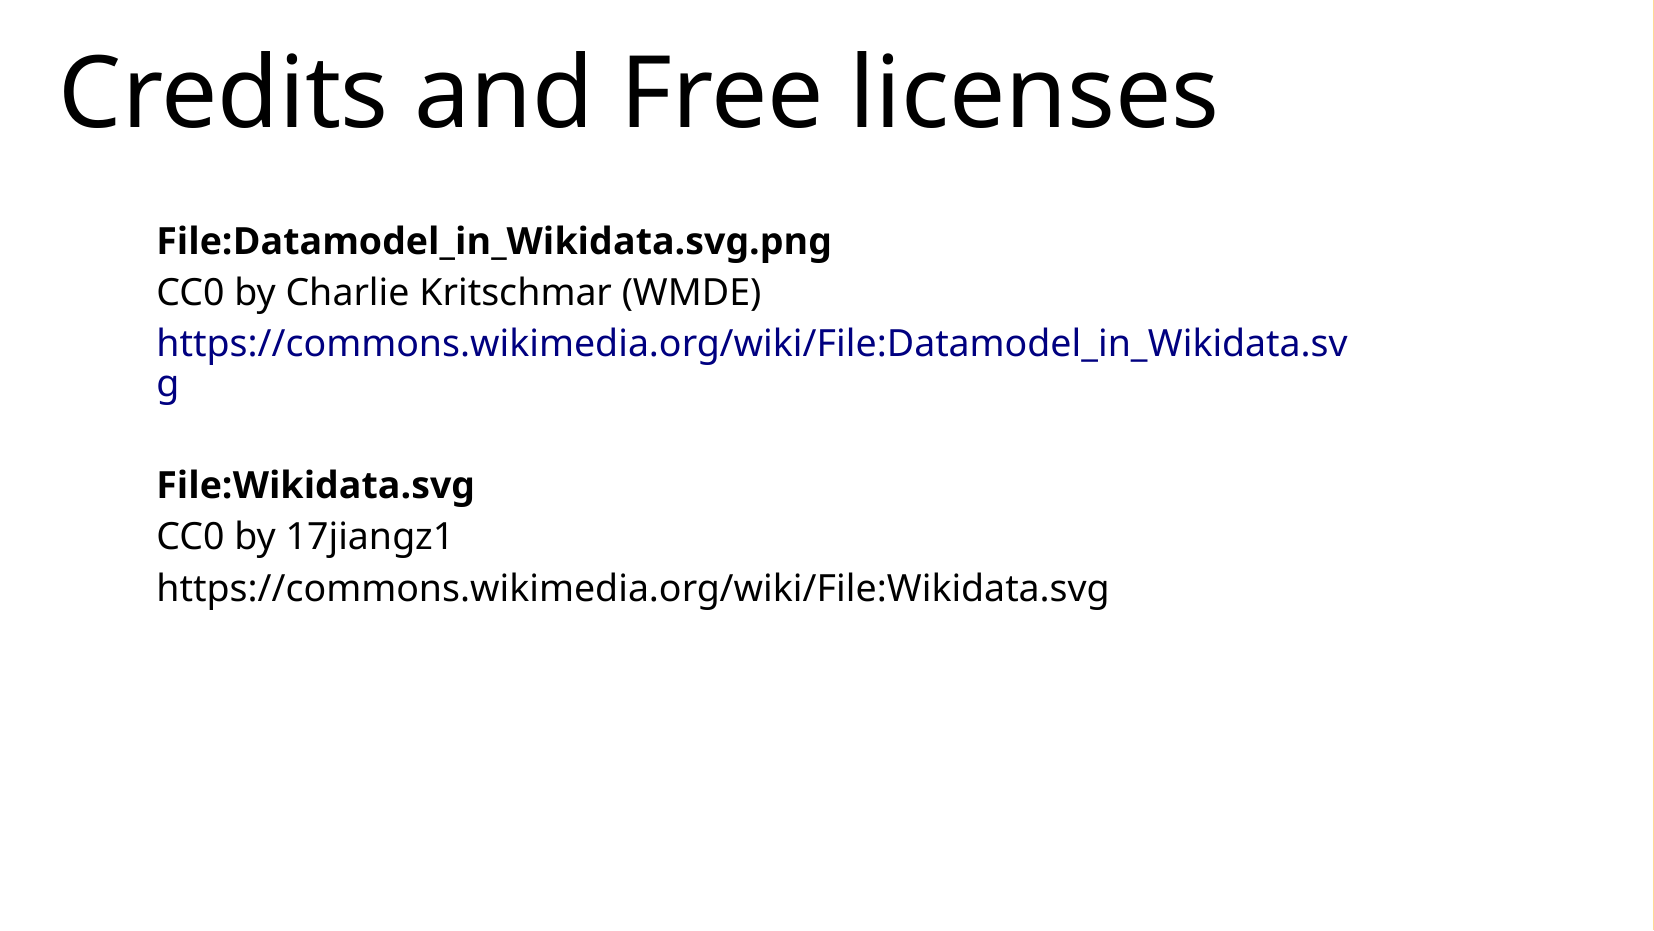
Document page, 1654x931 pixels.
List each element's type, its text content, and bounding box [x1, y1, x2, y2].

text_box File:Datamodel_in_Wikidata.svg.png CC0 by Charlie Kritschmar (WMDE) https://commons.wikimedia.org/wiki/File:Datamodel_in_Wikidata.svg File:Wikidata.svg CC0 by 17jiangz1 https://commons.wikimedia.org/wiki/File:Wikidata.svg [141, 259, 1381, 531]
text_box [0, 0, 1654, 931]
text_box [240, 531, 252, 547]
text_box [208, 531, 219, 547]
text_box [352, 539, 362, 547]
title Credits and Free licenses [59, 0, 1406, 259]
text_box [397, 531, 409, 547]
text_box [261, 531, 271, 545]
